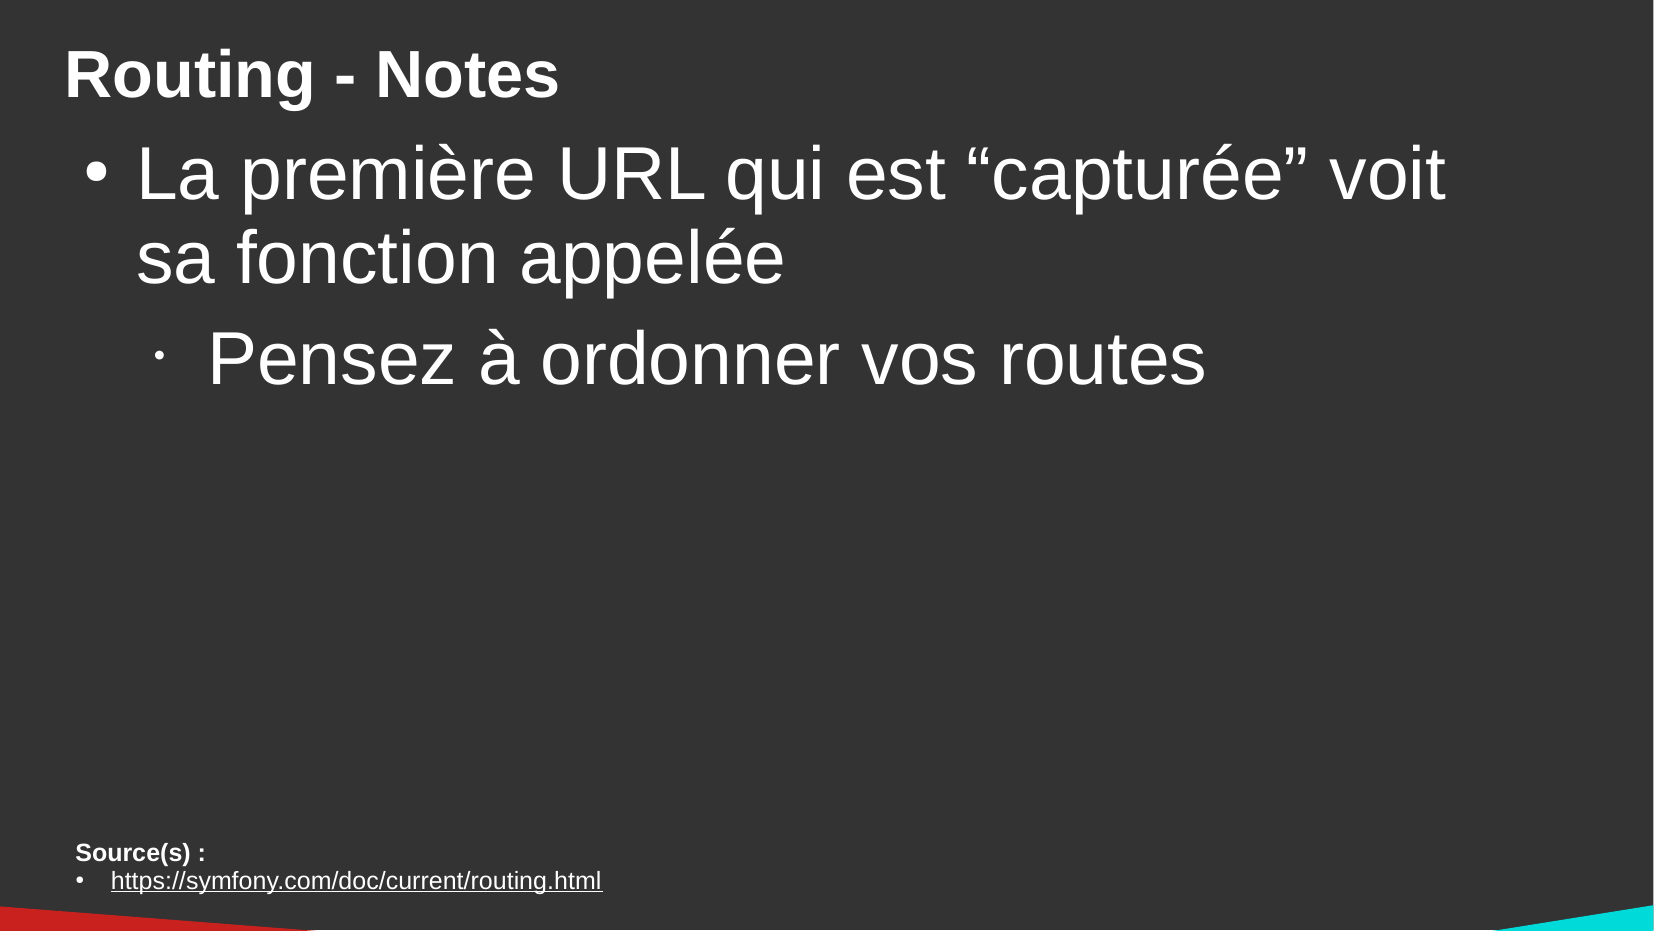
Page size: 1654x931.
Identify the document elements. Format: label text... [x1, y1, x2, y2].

title Routing - Notes [64, 37, 1365, 113]
list La première URL qui est “capturée” voit sa fonction appelée Pensez à ordonner vos routes [65, 131, 1544, 793]
text_box [0, 906, 318, 931]
text_box [1492, 905, 1654, 931]
text_box Source(s) : https://symfony.com/doc/current/routing.html [60, 793, 1546, 903]
